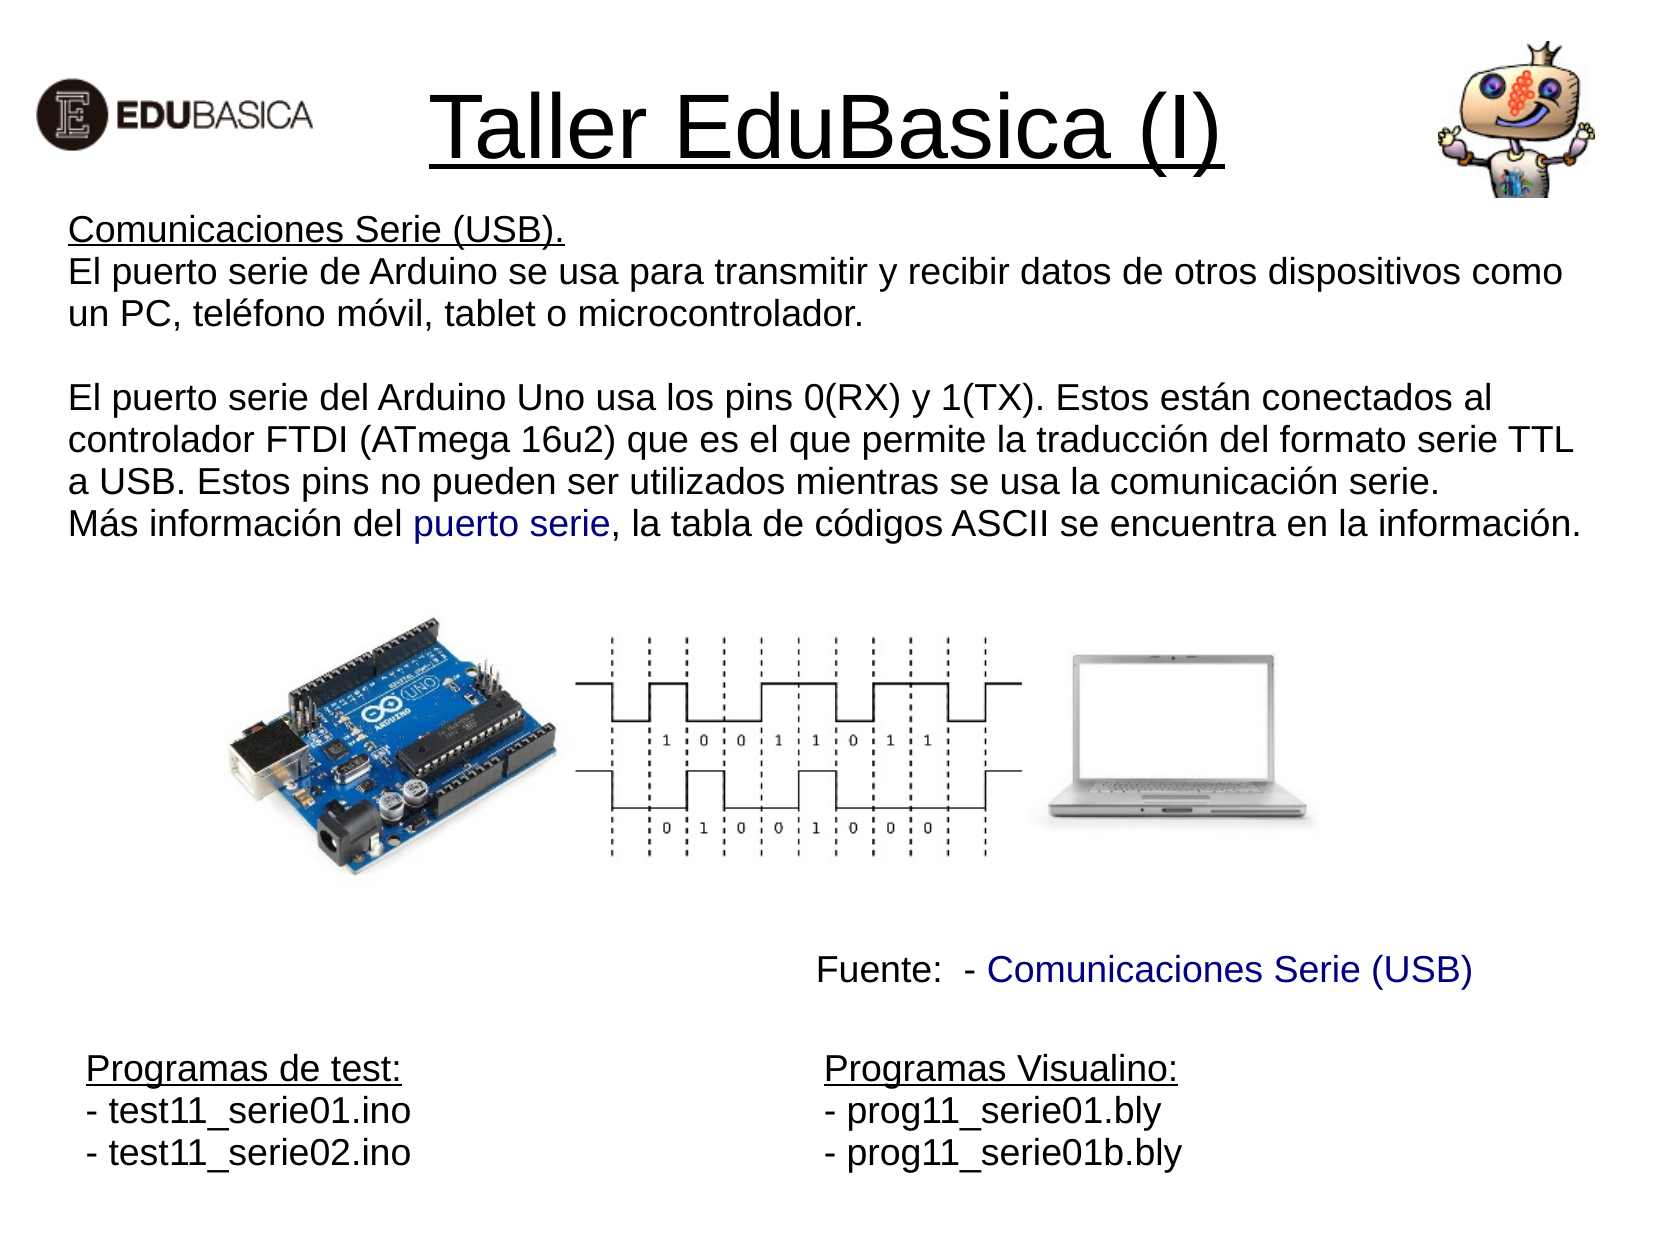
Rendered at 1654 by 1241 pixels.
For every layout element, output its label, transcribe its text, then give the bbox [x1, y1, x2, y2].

text_box Fuente: - Comunicaciones Serie (USB) [801, 941, 1543, 1041]
title Taller EduBasica (I) [82, 23, 1571, 200]
picture [1438, 41, 1595, 198]
picture [224, 556, 1323, 945]
text_box Programas de test: Programas Visualino: - test11_serie01.ino - prog11_serie01.bly - test11_serie02.ino - prog11_serie01b.bly [70, 1040, 1571, 1182]
picture [35, 77, 316, 154]
text_box Comunicaciones Serie (USB). El puerto serie de Arduino se usa para transmitir y recibir datos de otros dispositivos como un PC, teléfono móvil, tablet o microcontrolador. El puerto serie del Arduino Uno usa los pins 0(RX) y 1(TX). Estos están conectados al controlador FTDI (ATmega 16u2) que es el que permite la traducción del formato serie TTL a USB. Estos pins no pueden ser utilizados mientras se usa la comunicación serie. Más información del puerto serie, la tabla de códigos ASCII se encuentra en la información. [53, 200, 1599, 552]
